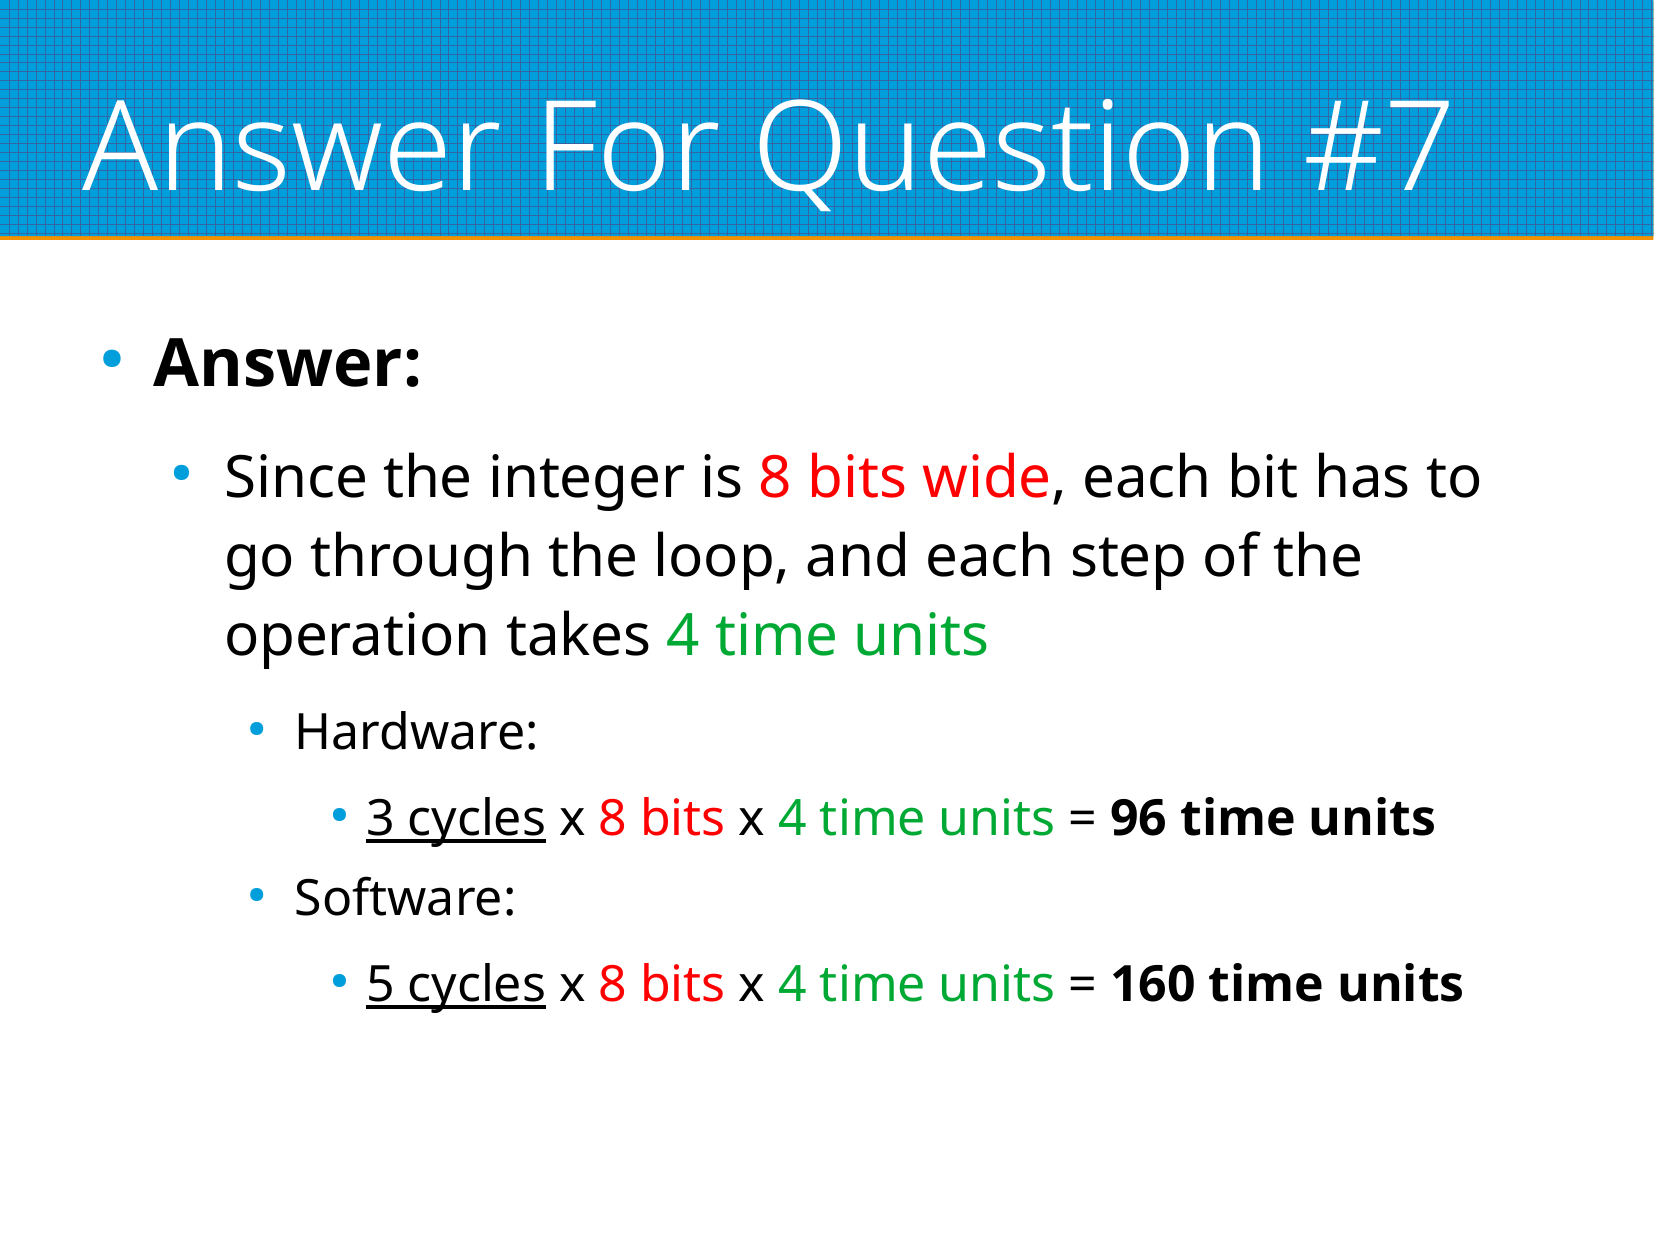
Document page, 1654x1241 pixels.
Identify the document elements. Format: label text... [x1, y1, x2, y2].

title Answer For Question #7 [82, 19, 1571, 227]
list Answer: Since the integer is 8 bits wide, each bit has to go through the loop, and each step of the operation takes 4 time units Hardware: 3 cycles x 8 bits x 4 time units = 96 time units Software: 5 cycles x 8 bits x 4 time units = 160 time units [82, 314, 1563, 1081]
